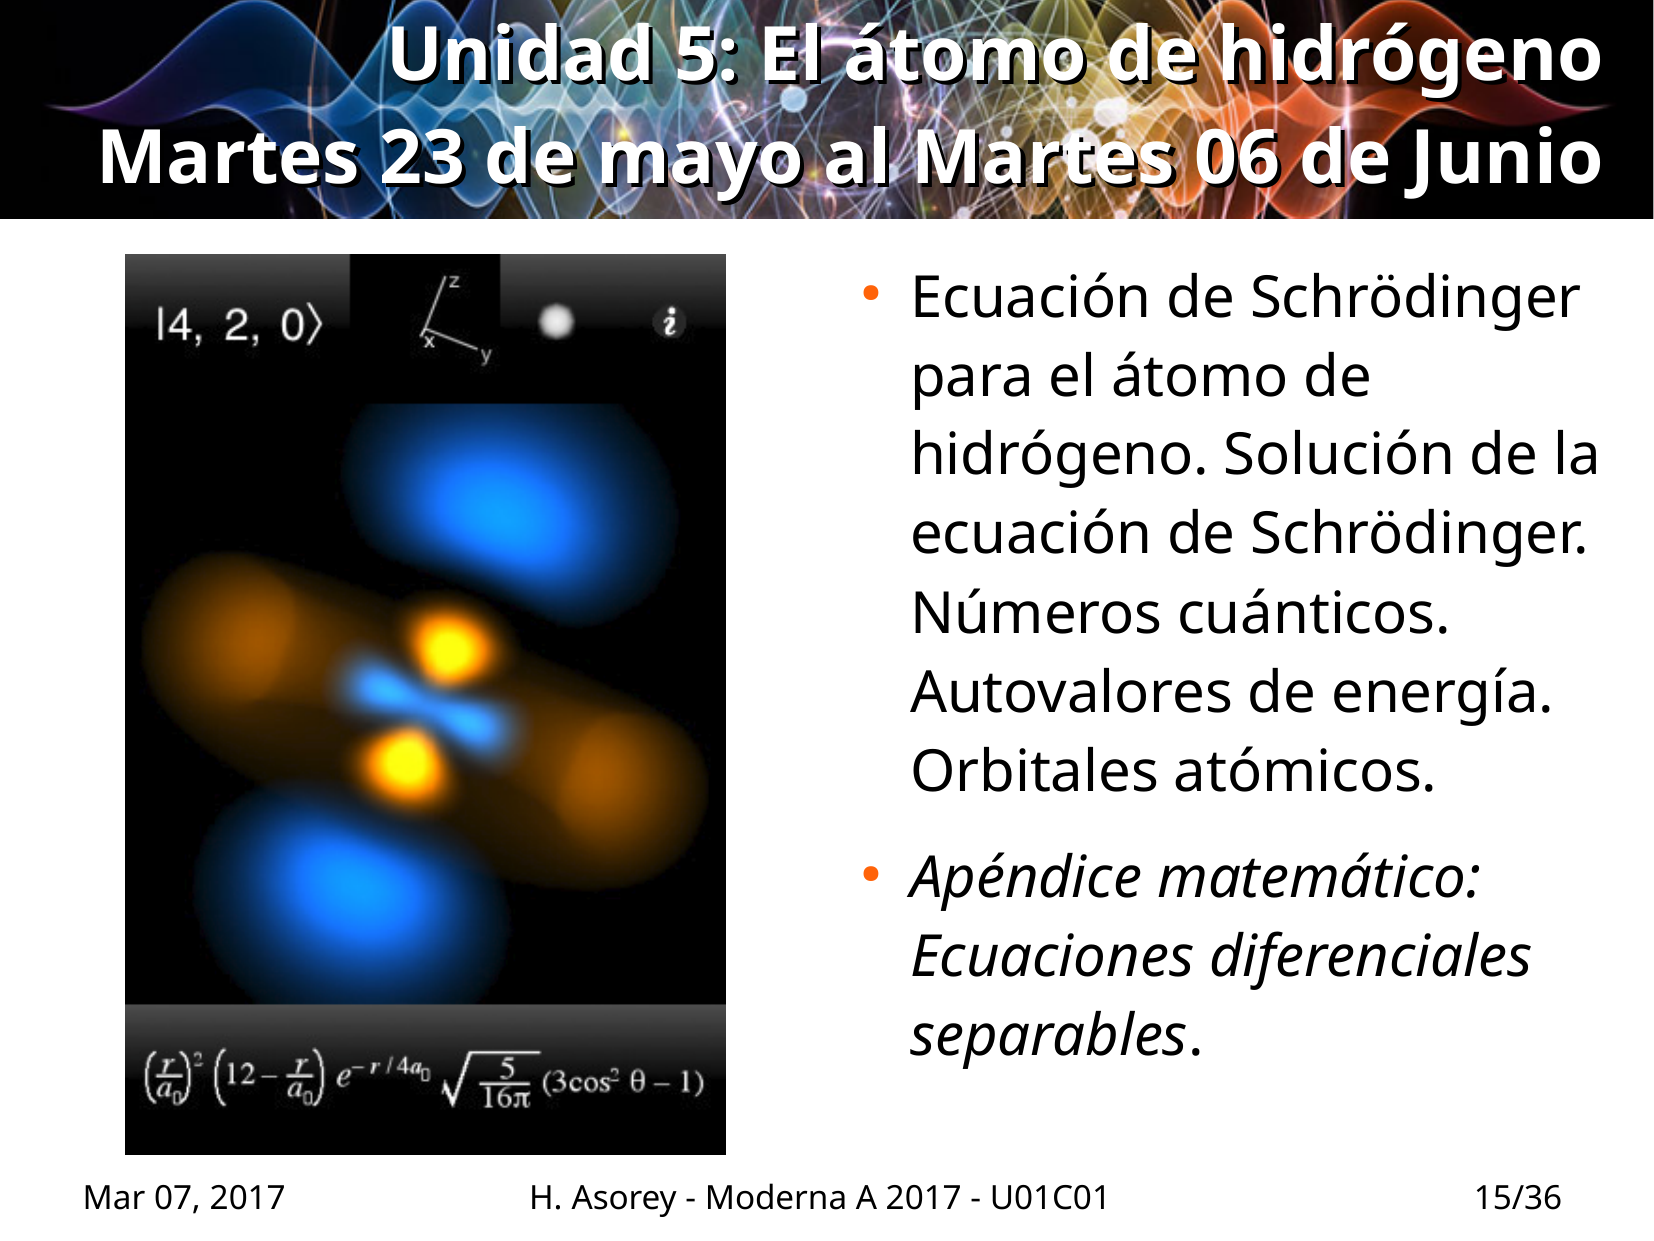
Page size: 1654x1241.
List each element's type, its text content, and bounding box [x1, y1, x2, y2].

title Unidad 5: El átomo de hidrógeno Martes 23 de mayo al Martes 06 de Junio [45, 11, 1606, 195]
list Ecuación de Schrödinger para el átomo de hidrógeno. Solución de la ecuación de Schrödinger. Números cuánticos. Autovalores de energía. Orbitales atómicos. Apéndice matemático: Ecuaciones diferenciales separables. [844, 255, 1606, 1156]
picture [0, 0, 1654, 219]
picture [125, 254, 726, 1156]
